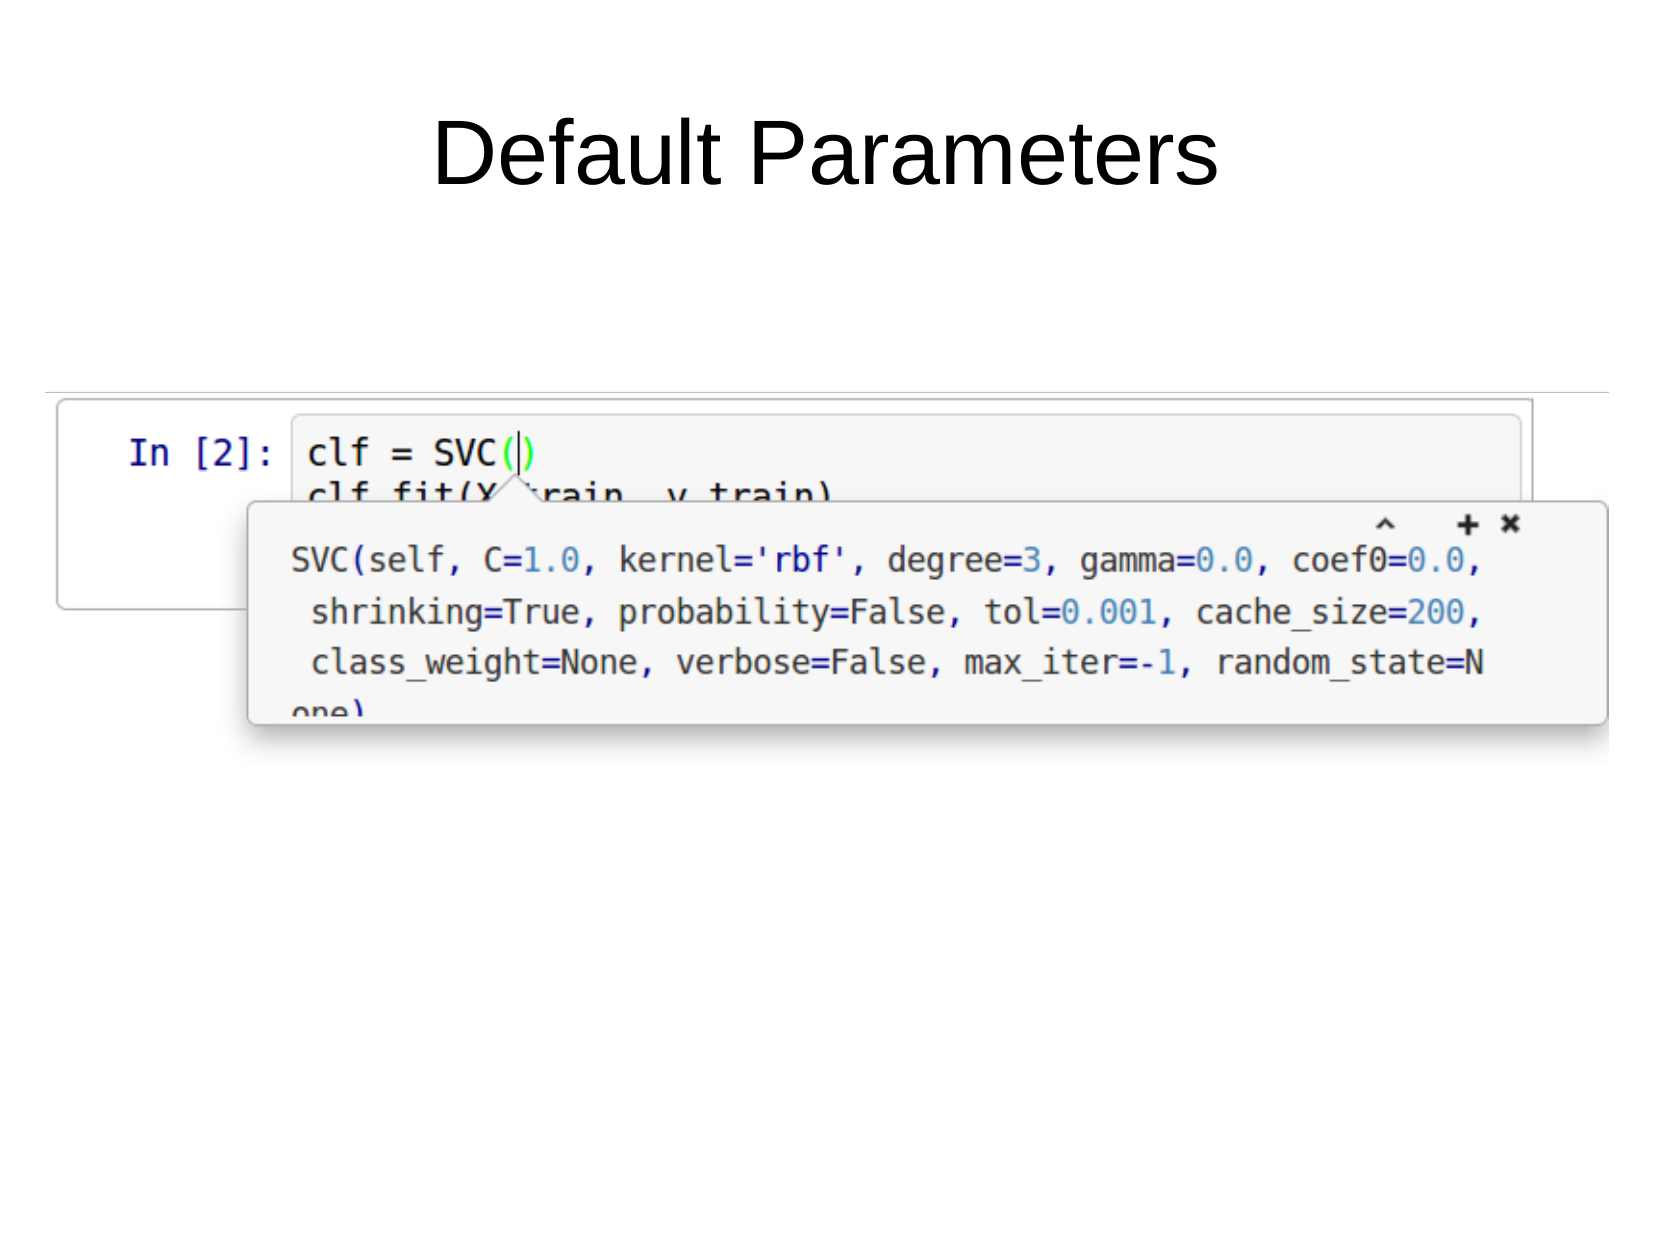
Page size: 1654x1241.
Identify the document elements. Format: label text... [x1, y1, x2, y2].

title Default Parameters [82, 49, 1571, 257]
picture [45, 389, 1609, 766]
